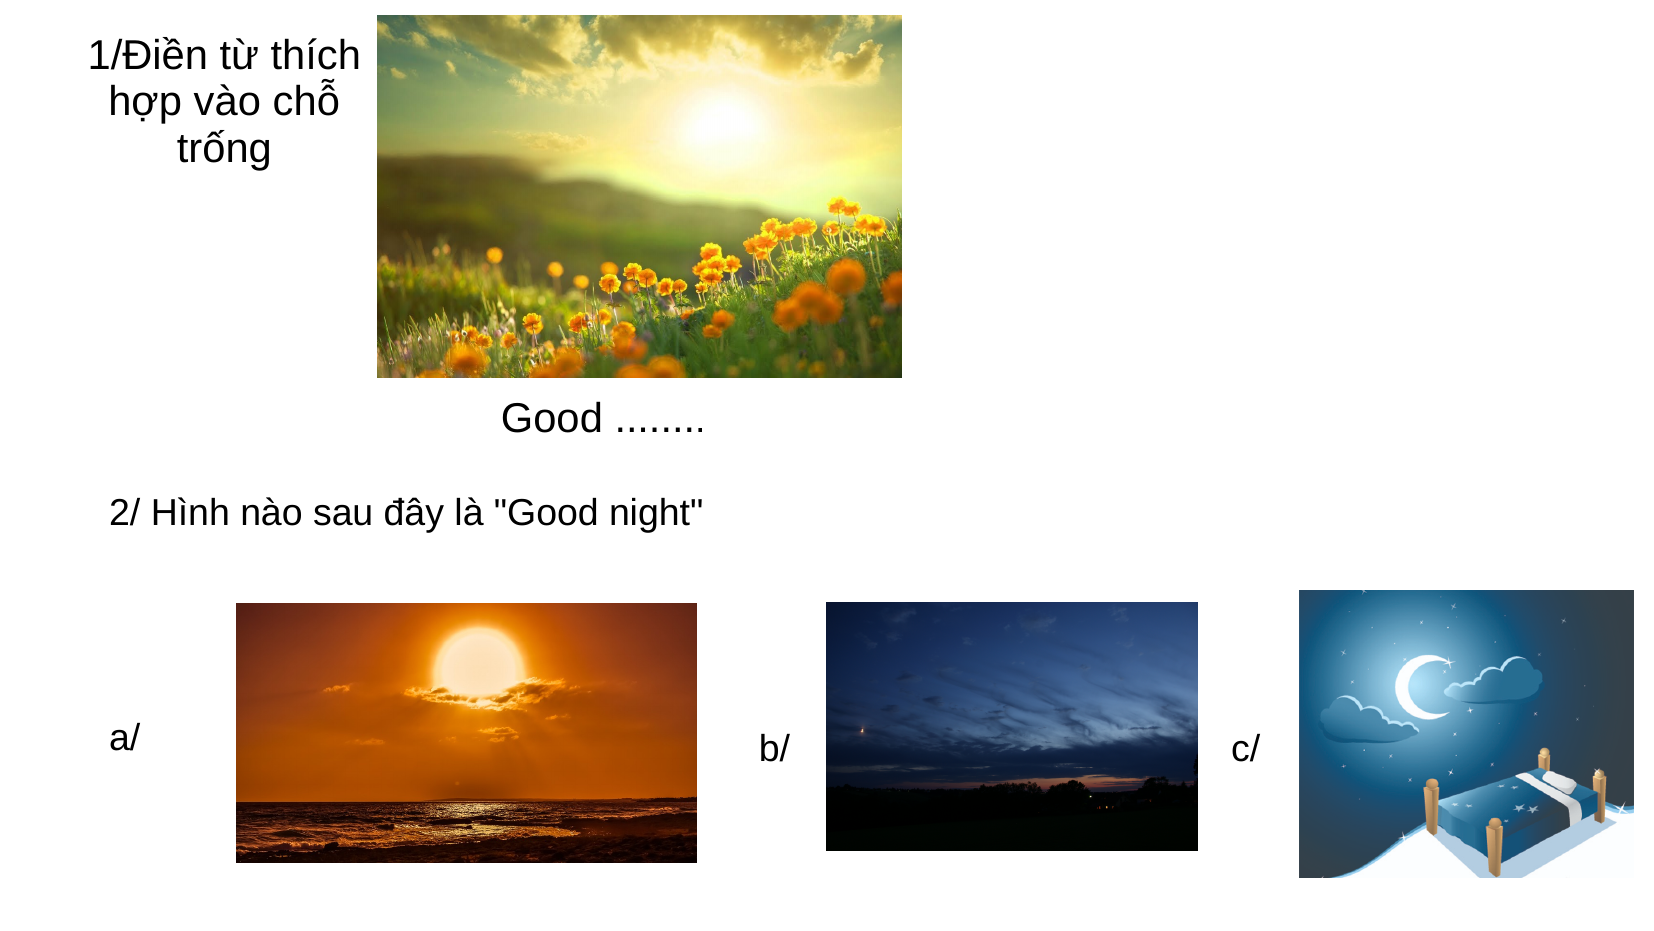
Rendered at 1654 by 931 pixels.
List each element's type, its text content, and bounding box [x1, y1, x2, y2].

text_box Good ........ [486, 387, 721, 449]
text_box a/ [94, 708, 166, 766]
picture [236, 603, 697, 863]
text_box b/ [744, 720, 829, 820]
text_box 2/ Hình nào sau đây là "Good night" [94, 484, 768, 542]
picture [377, 15, 902, 378]
title 1/Điền từ thích hợp vào chỗ trống [82, 31, 367, 171]
text_box c/ [1216, 720, 1288, 778]
picture [1299, 590, 1634, 878]
picture [826, 602, 1198, 851]
